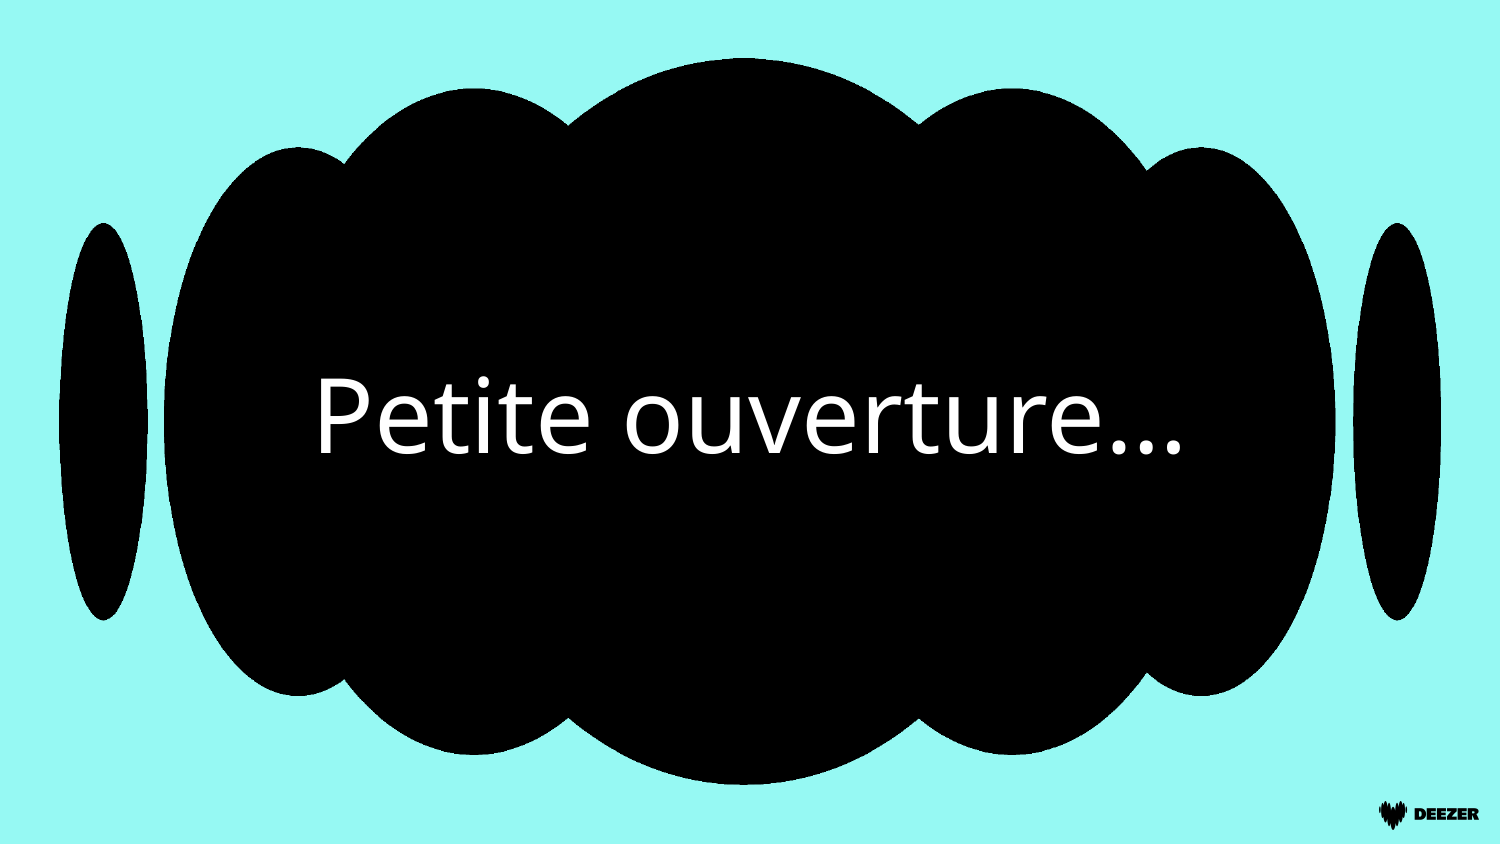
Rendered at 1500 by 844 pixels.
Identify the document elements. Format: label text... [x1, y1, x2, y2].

picture [59, 58, 1441, 785]
picture [1379, 801, 1479, 830]
title Petite ouverture… [241, 233, 1259, 611]
